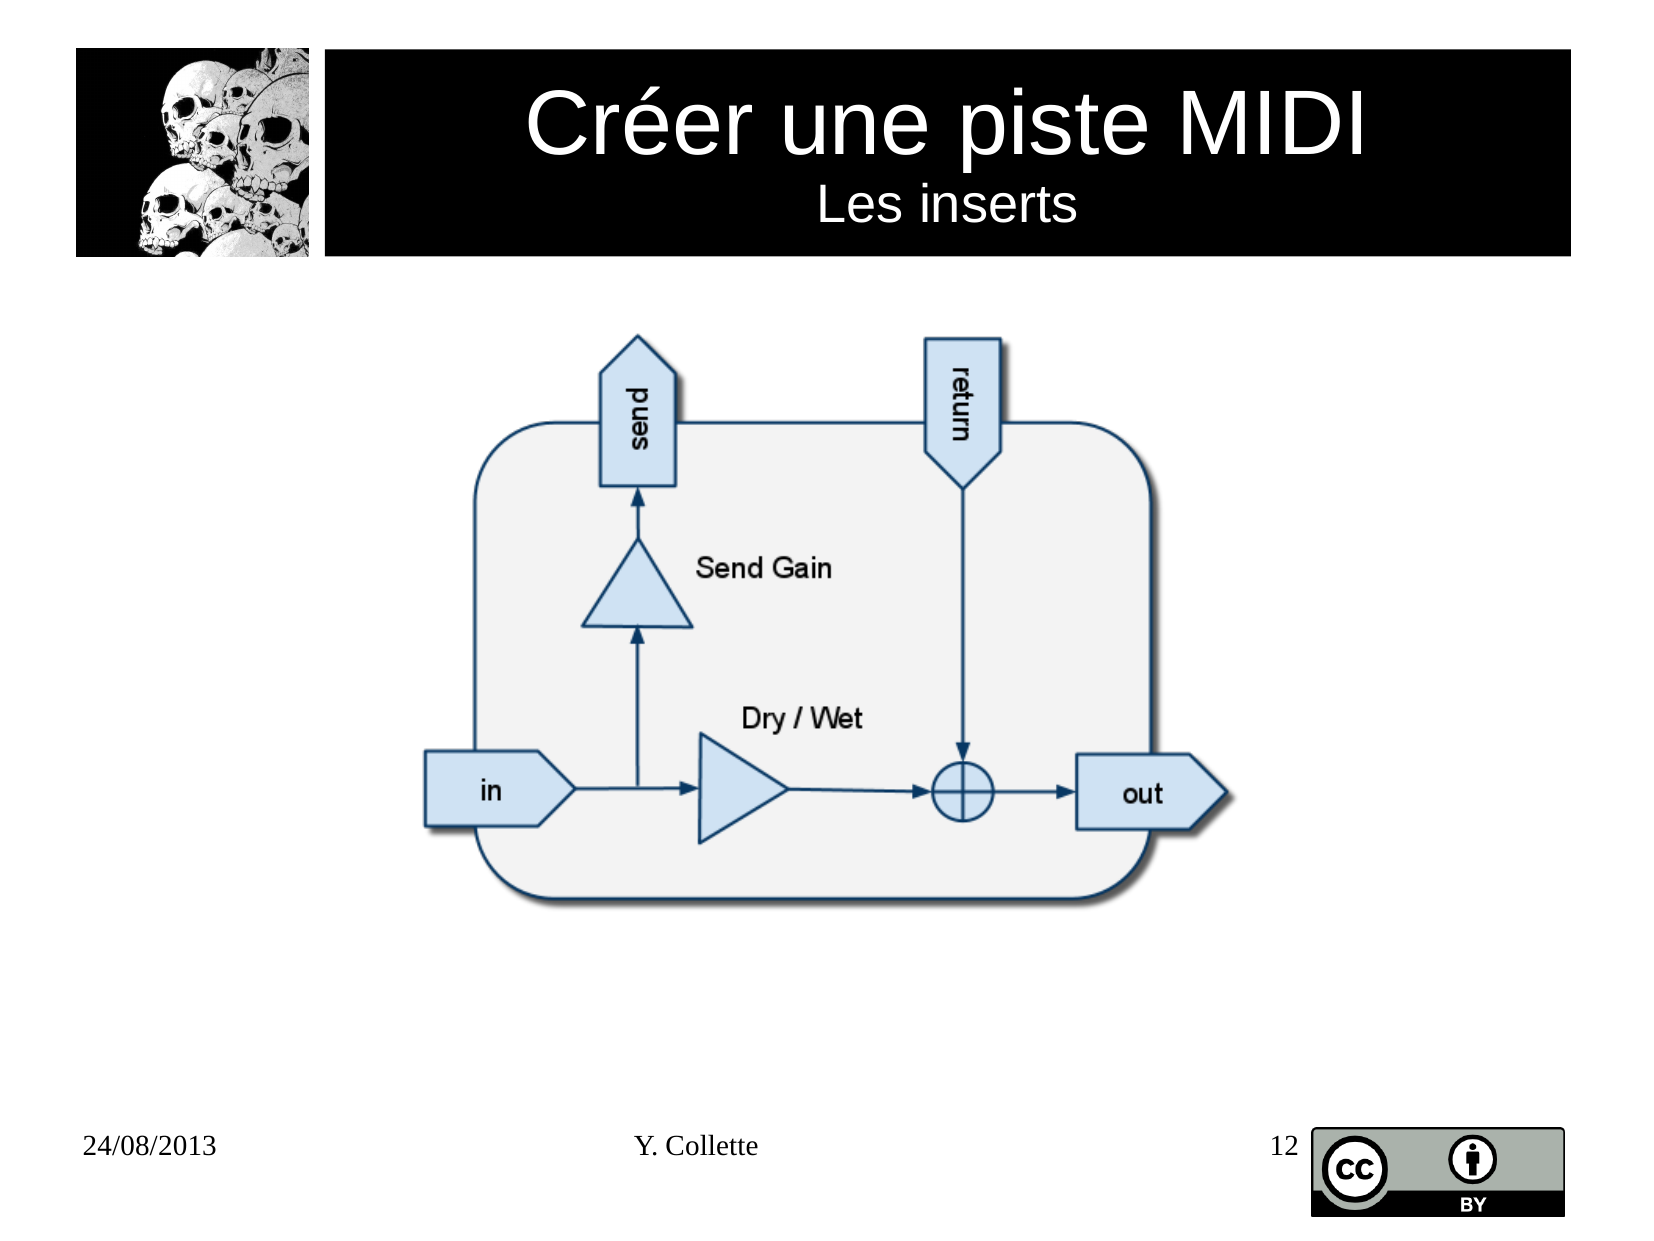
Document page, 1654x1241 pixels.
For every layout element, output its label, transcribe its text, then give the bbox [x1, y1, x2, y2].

picture [404, 320, 1249, 915]
picture [76, 48, 309, 257]
picture [1311, 1127, 1565, 1217]
title Créer une piste MIDI Les inserts [324, 49, 1571, 257]
